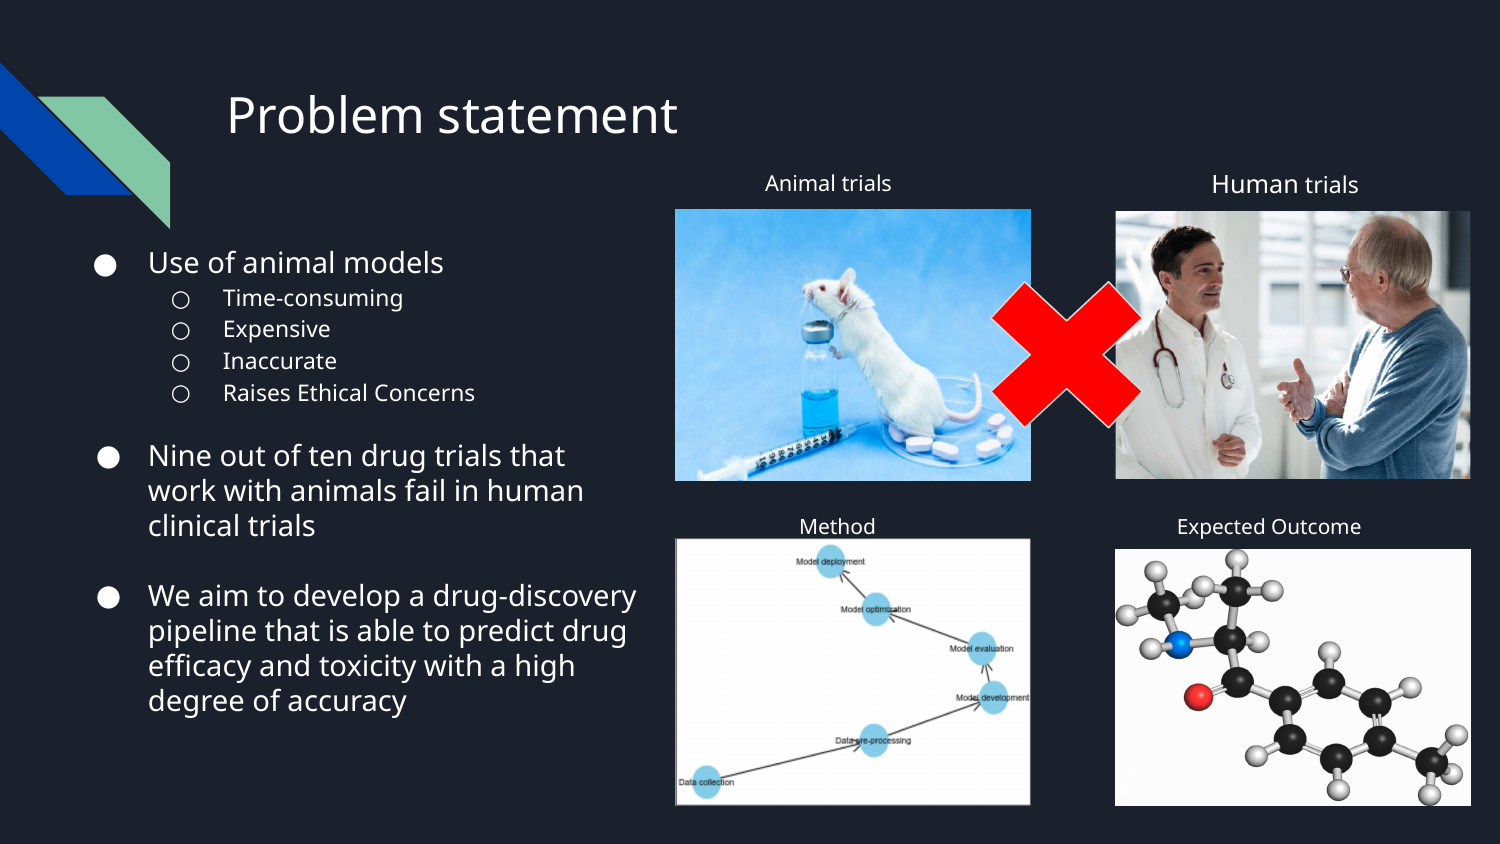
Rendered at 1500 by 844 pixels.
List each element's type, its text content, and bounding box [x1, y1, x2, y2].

list Animal trials [750, 148, 925, 209]
picture [675, 209, 1031, 481]
picture [675, 538, 1031, 806]
title Problem statement [210, 64, 1366, 215]
picture [1115, 549, 1471, 806]
list Human trials [1196, 148, 1400, 208]
text_box [990, 281, 1143, 428]
list Expected Outcome [1161, 495, 1425, 549]
text_box Use of animal models Time-consuming Expensive Inaccurate Raises Ethical Concerns Nine out of ten drug trials that work with animals fail in human clinical trials We aim to develop a drug-discovery pipeline that is able to predict drug efficacy and toxicity with a high degree of accuracy [57, 224, 657, 807]
picture [1115, 211, 1471, 479]
list Method [784, 495, 921, 538]
